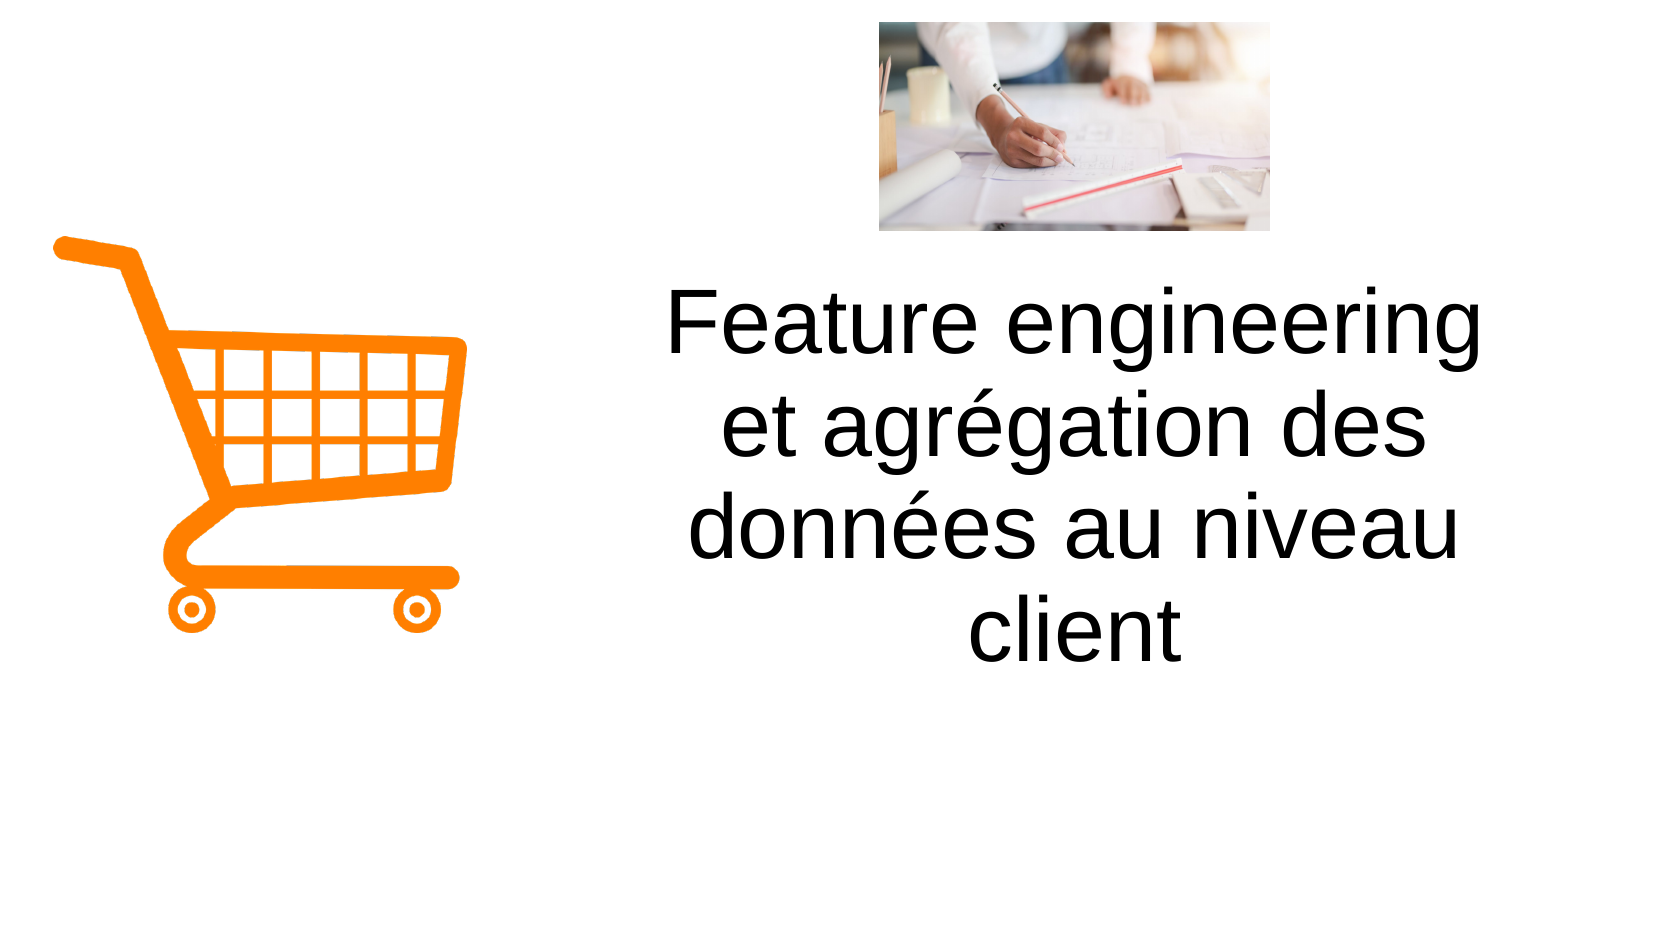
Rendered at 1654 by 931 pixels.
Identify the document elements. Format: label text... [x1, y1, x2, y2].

picture [879, 22, 1270, 231]
title Feature engineering et agrégation des données au niveau client [614, 219, 1536, 733]
picture [53, 236, 467, 633]
